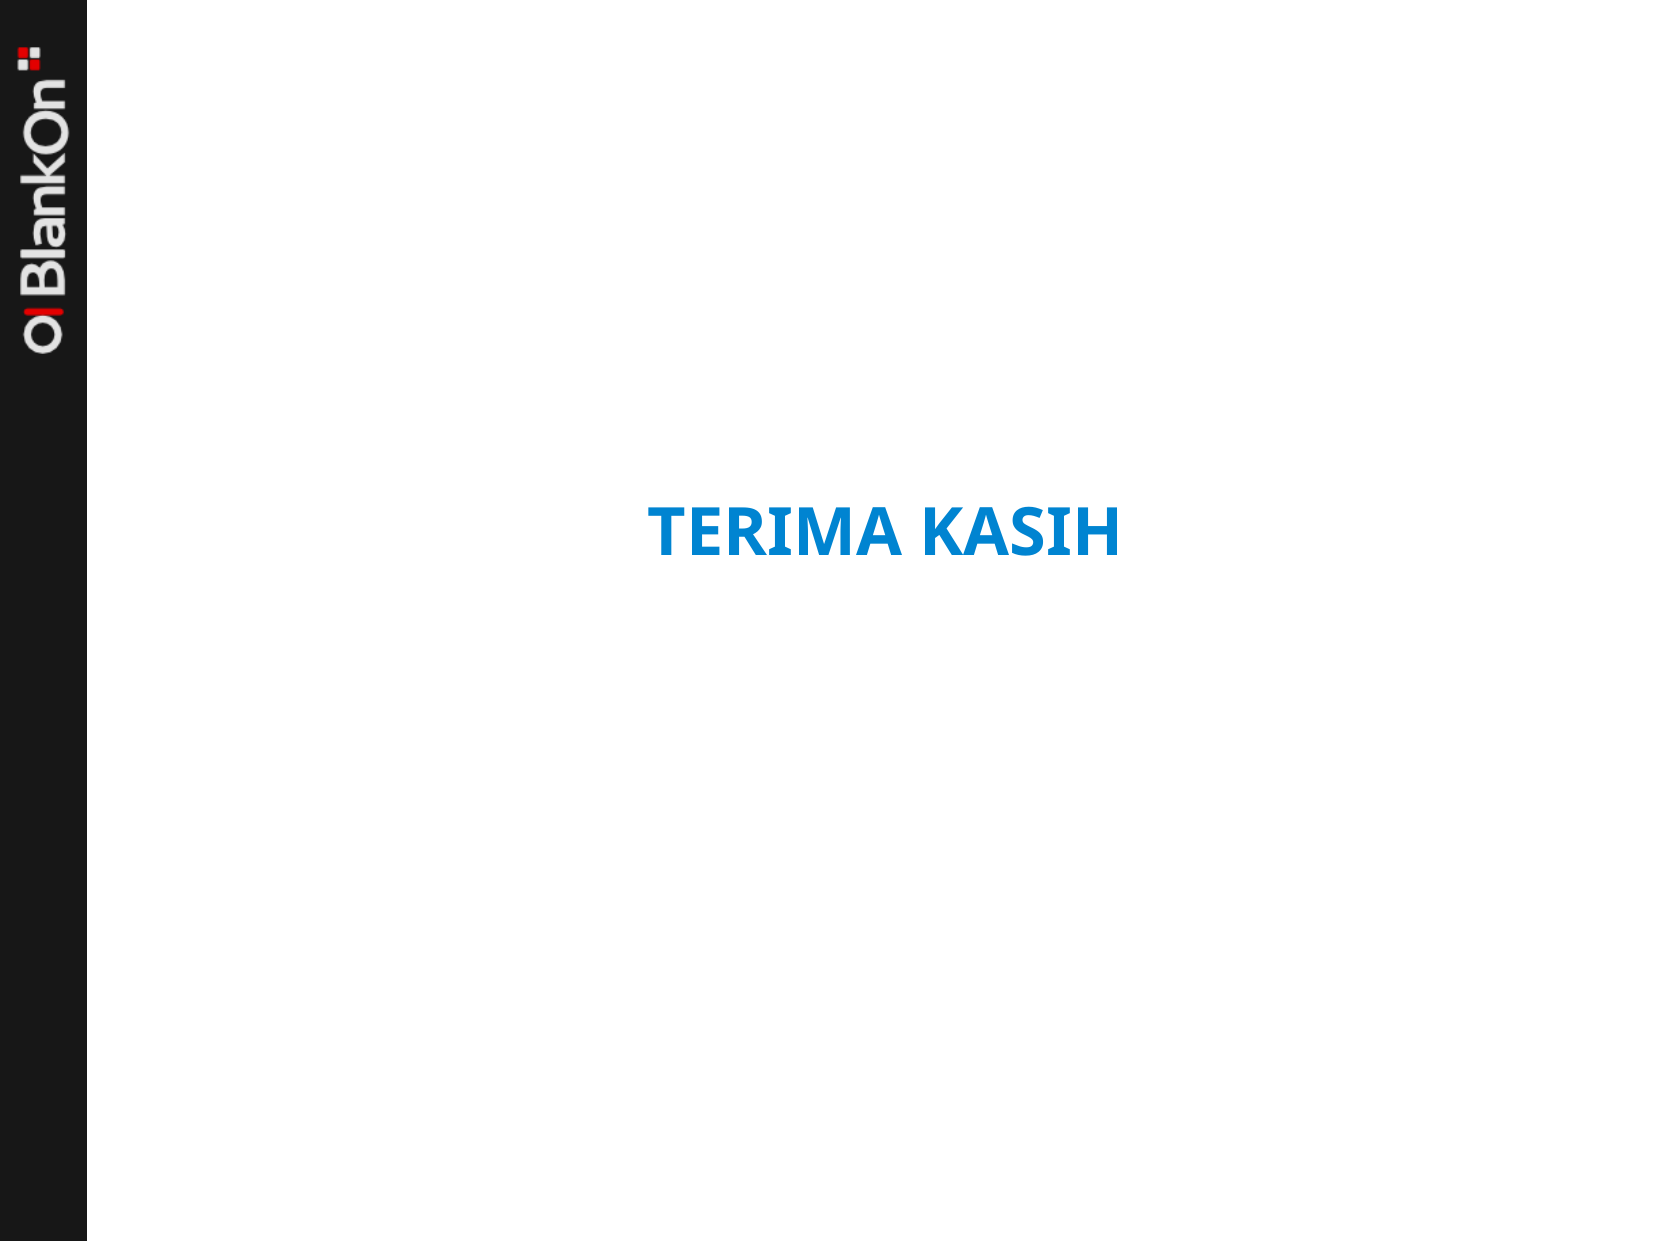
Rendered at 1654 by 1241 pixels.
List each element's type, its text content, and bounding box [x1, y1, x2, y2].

picture [0, 0, 87, 1241]
subtitle TERIMA KASIH [129, 49, 1619, 1010]
